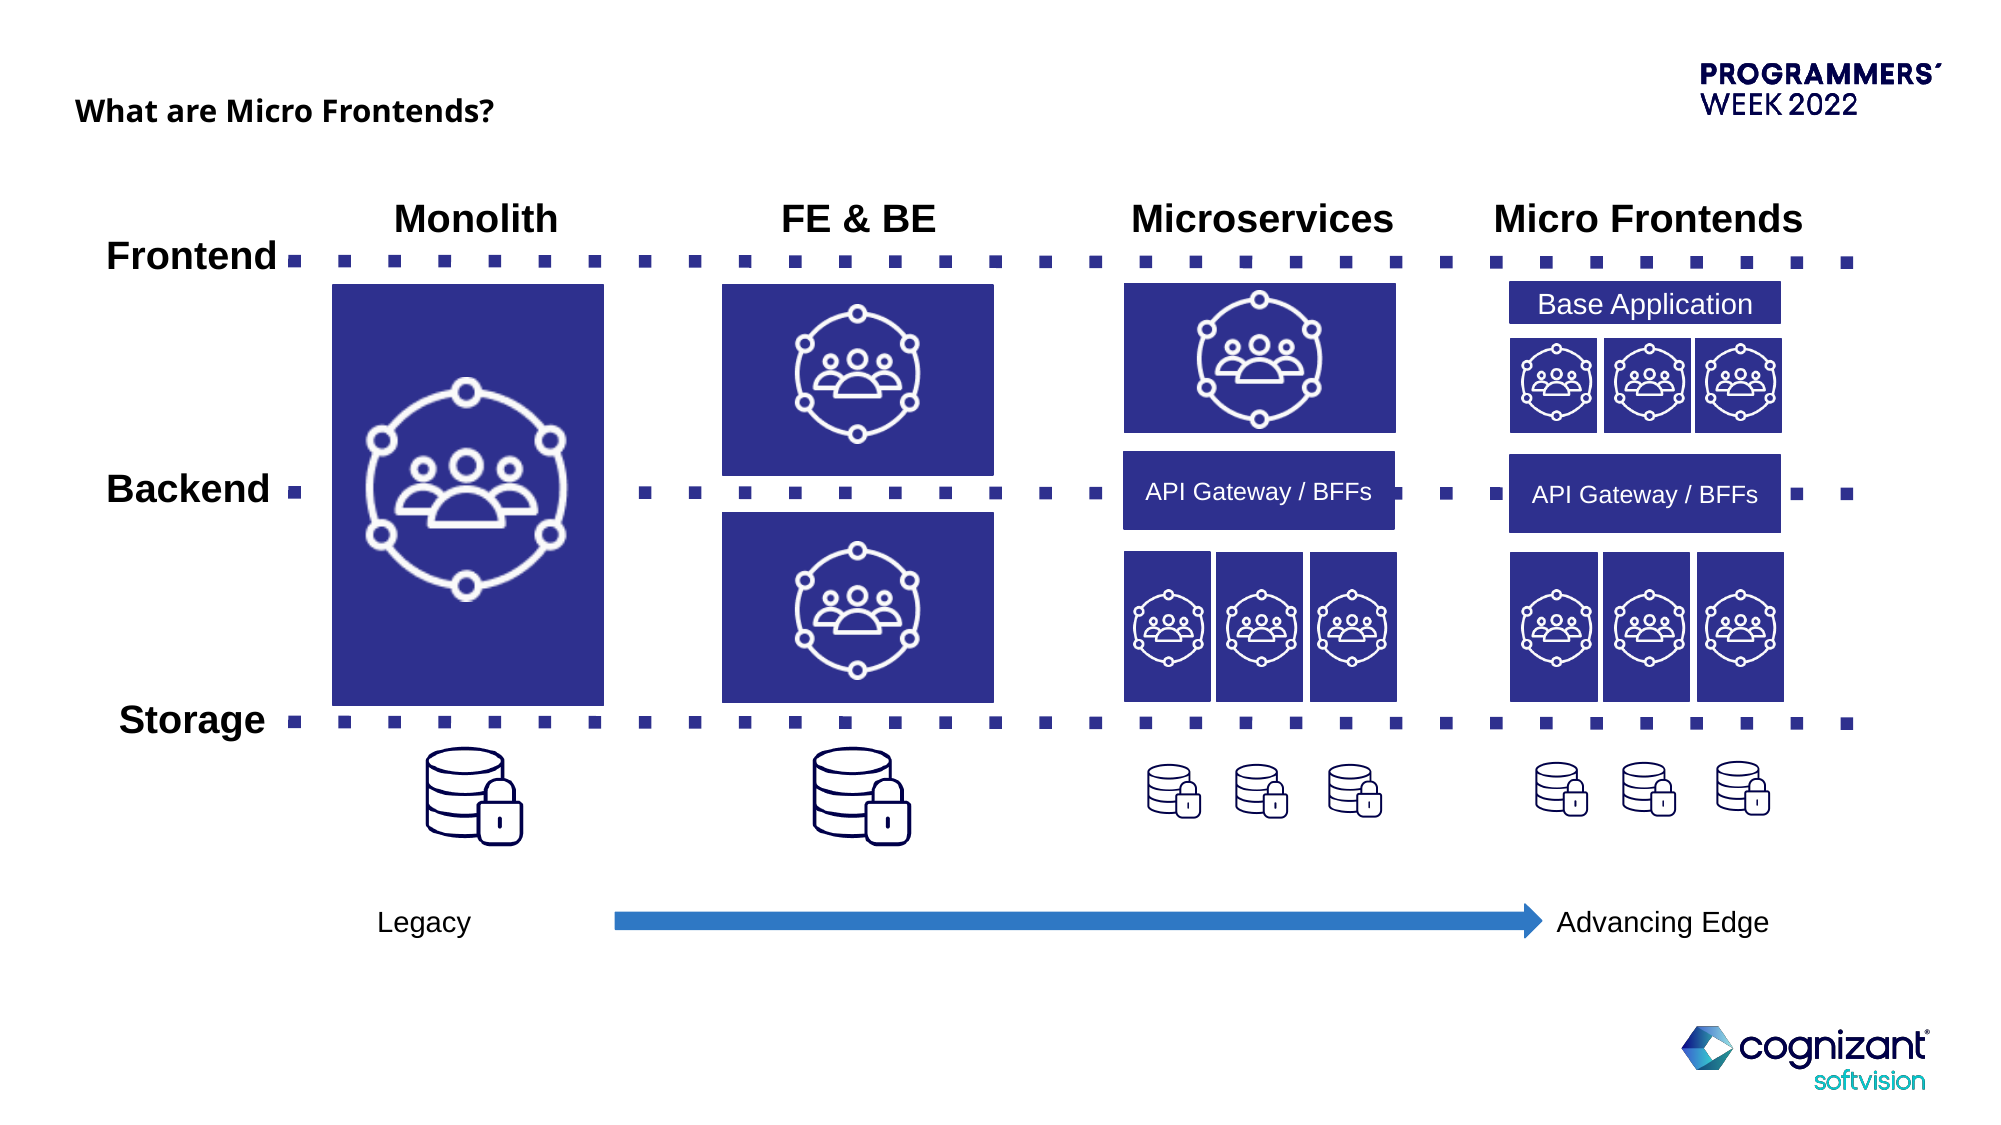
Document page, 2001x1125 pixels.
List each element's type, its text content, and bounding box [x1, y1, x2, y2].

picture [1610, 589, 1689, 667]
text_box API Gateway / BFFs [1123, 451, 1395, 529]
picture [1677, 54, 1942, 129]
picture [788, 541, 928, 680]
text_box Microservices [1116, 177, 1418, 256]
picture [421, 743, 527, 849]
text_box Base Application [1510, 282, 1781, 323]
text_box [722, 512, 993, 703]
picture [1517, 343, 1596, 421]
text_box Frontend [91, 215, 461, 293]
text_box [1603, 552, 1690, 702]
text_box Advancing Edge [1541, 888, 1862, 954]
picture [1233, 762, 1290, 820]
picture [788, 304, 928, 444]
text_box [1124, 283, 1396, 433]
text_box [1124, 551, 1211, 701]
picture [1701, 589, 1780, 667]
picture [1326, 762, 1384, 819]
picture [808, 743, 915, 849]
picture [1663, 1005, 1949, 1110]
text_box [1511, 552, 1597, 702]
picture [1701, 343, 1780, 421]
picture [1190, 290, 1330, 429]
picture [1533, 760, 1590, 818]
title What are Micro Frontends? [75, 91, 1848, 142]
text_box FE & BE [766, 177, 991, 256]
picture [1222, 589, 1301, 667]
picture [1129, 589, 1208, 667]
text_box [1510, 338, 1597, 433]
picture [1714, 759, 1772, 817]
text_box Monolith [378, 177, 604, 256]
picture [1610, 343, 1689, 421]
text_box Storage [103, 679, 473, 757]
text_box Legacy [362, 888, 645, 954]
text_box [1216, 552, 1303, 702]
text_box [332, 285, 604, 706]
text_box Backend [91, 447, 461, 526]
picture [1517, 589, 1596, 667]
text_box [1310, 552, 1397, 702]
picture [1620, 760, 1678, 818]
text_box [1695, 338, 1782, 433]
text_box [722, 285, 993, 475]
picture [1145, 762, 1203, 820]
text_box [1604, 338, 1691, 433]
picture [355, 377, 580, 602]
text_box [615, 904, 1542, 938]
text_box [1697, 552, 1784, 702]
text_box Micro Frontends [1478, 177, 1848, 256]
picture [1313, 589, 1391, 667]
text_box API Gateway / BFFs [1510, 454, 1781, 533]
